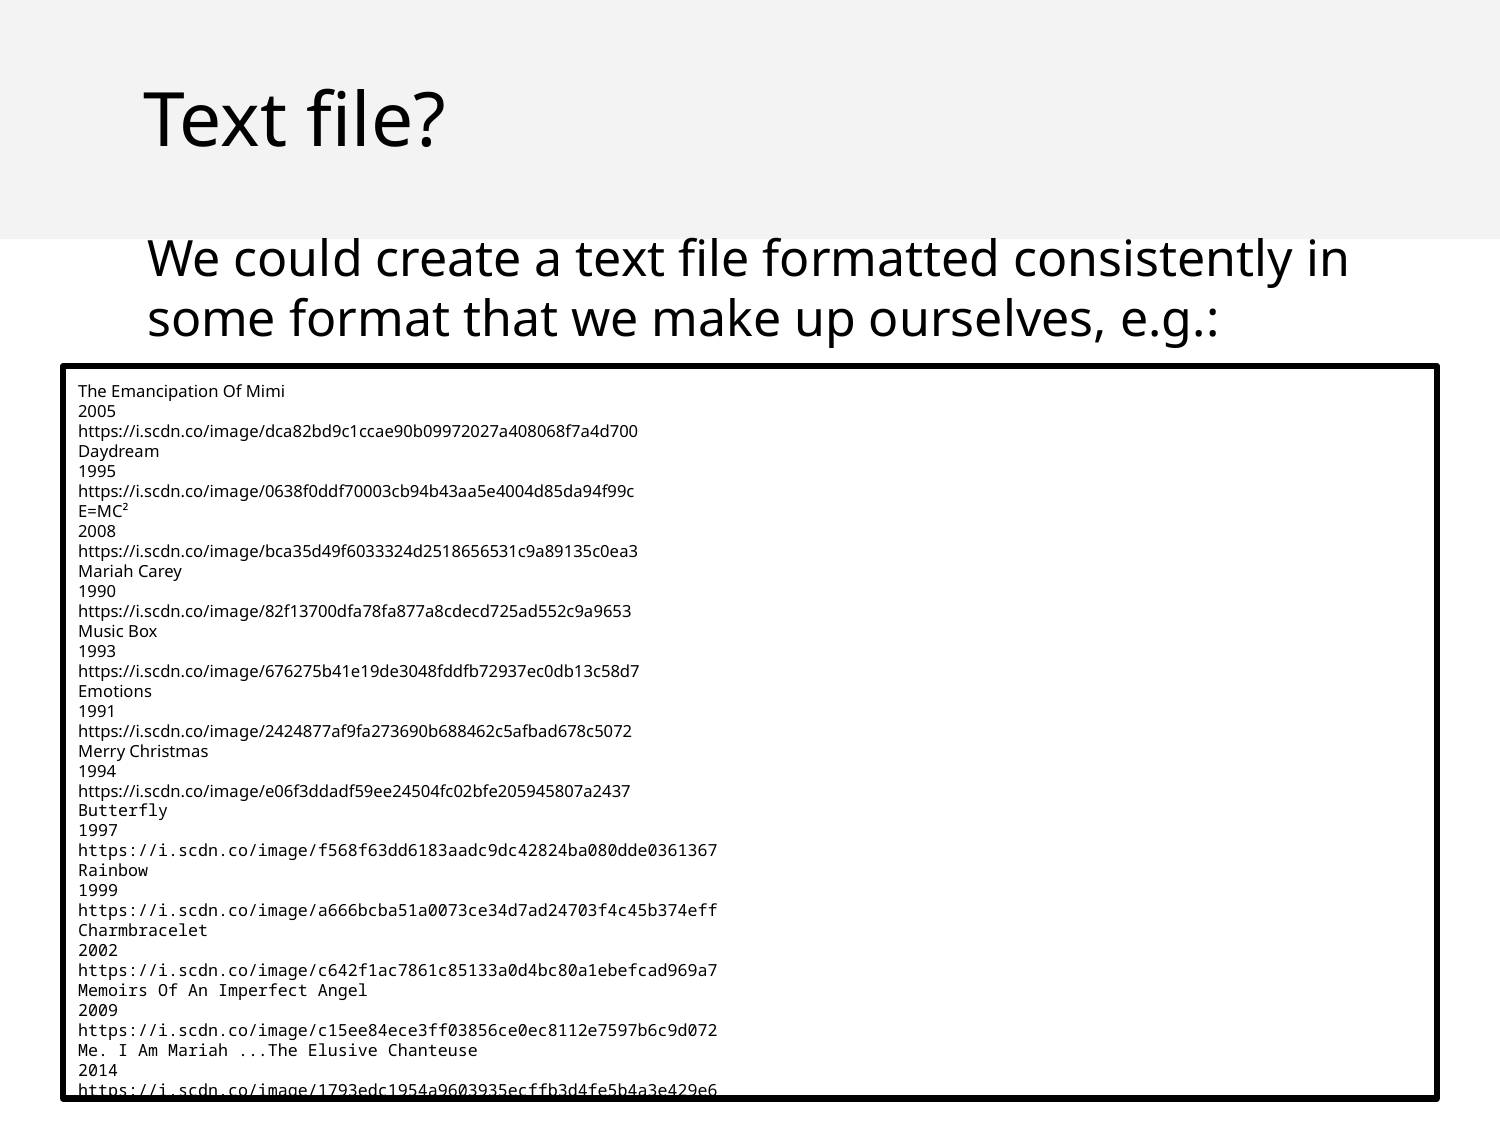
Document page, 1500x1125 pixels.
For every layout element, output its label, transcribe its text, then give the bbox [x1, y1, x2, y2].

text_box The Emancipation Of Mimi 2005 https://i.scdn.co/image/dca82bd9c1ccae90b09972027a408068f7a4d700 Daydream 1995 https://i.scdn.co/image/0638f0ddf70003cb94b43aa5e4004d85da94f99c E=MC² 2008 https://i.scdn.co/image/bca35d49f6033324d2518656531c9a89135c0ea3 Mariah Carey 1990 https://i.scdn.co/image/82f13700dfa78fa877a8cdecd725ad552c9a9653 Music Box 1993 https://i.scdn.co/image/676275b41e19de3048fddfb72937ec0db13c58d7 Emotions 1991 https://i.scdn.co/image/2424877af9fa273690b688462c5afbad678c5072 Merry Christmas 1994 https://i.scdn.co/image/e06f3ddadf59ee24504fc02bfe205945807a2437 Butterfly 1997 https://i.scdn.co/image/f568f63dd6183aadc9dc42824ba080dde0361367 Rainbow 1999 https://i.scdn.co/image/a666bcba51a0073ce34d7ad24703f4c45b374eff Charmbracelet 2002 https://i.scdn.co/image/c642f1ac7861c85133a0d4bc80a1ebefcad969a7 Memoirs Of An Imperfect Angel 2009 https://i.scdn.co/image/c15ee84ece3ff03856ce0ec8112e7597b6c9d072 Me. I Am Mariah ...The Elusive Chanteuse 2014 https://i.scdn.co/image/1793edc1954a9603935ecffb3d4fe5b4a3e429e6 [63, 366, 1437, 1099]
title Text file? [128, 56, 1372, 183]
text_box We could create a text file formatted consistently in some format that we make up ourselves, e.g.: [132, 211, 1429, 386]
